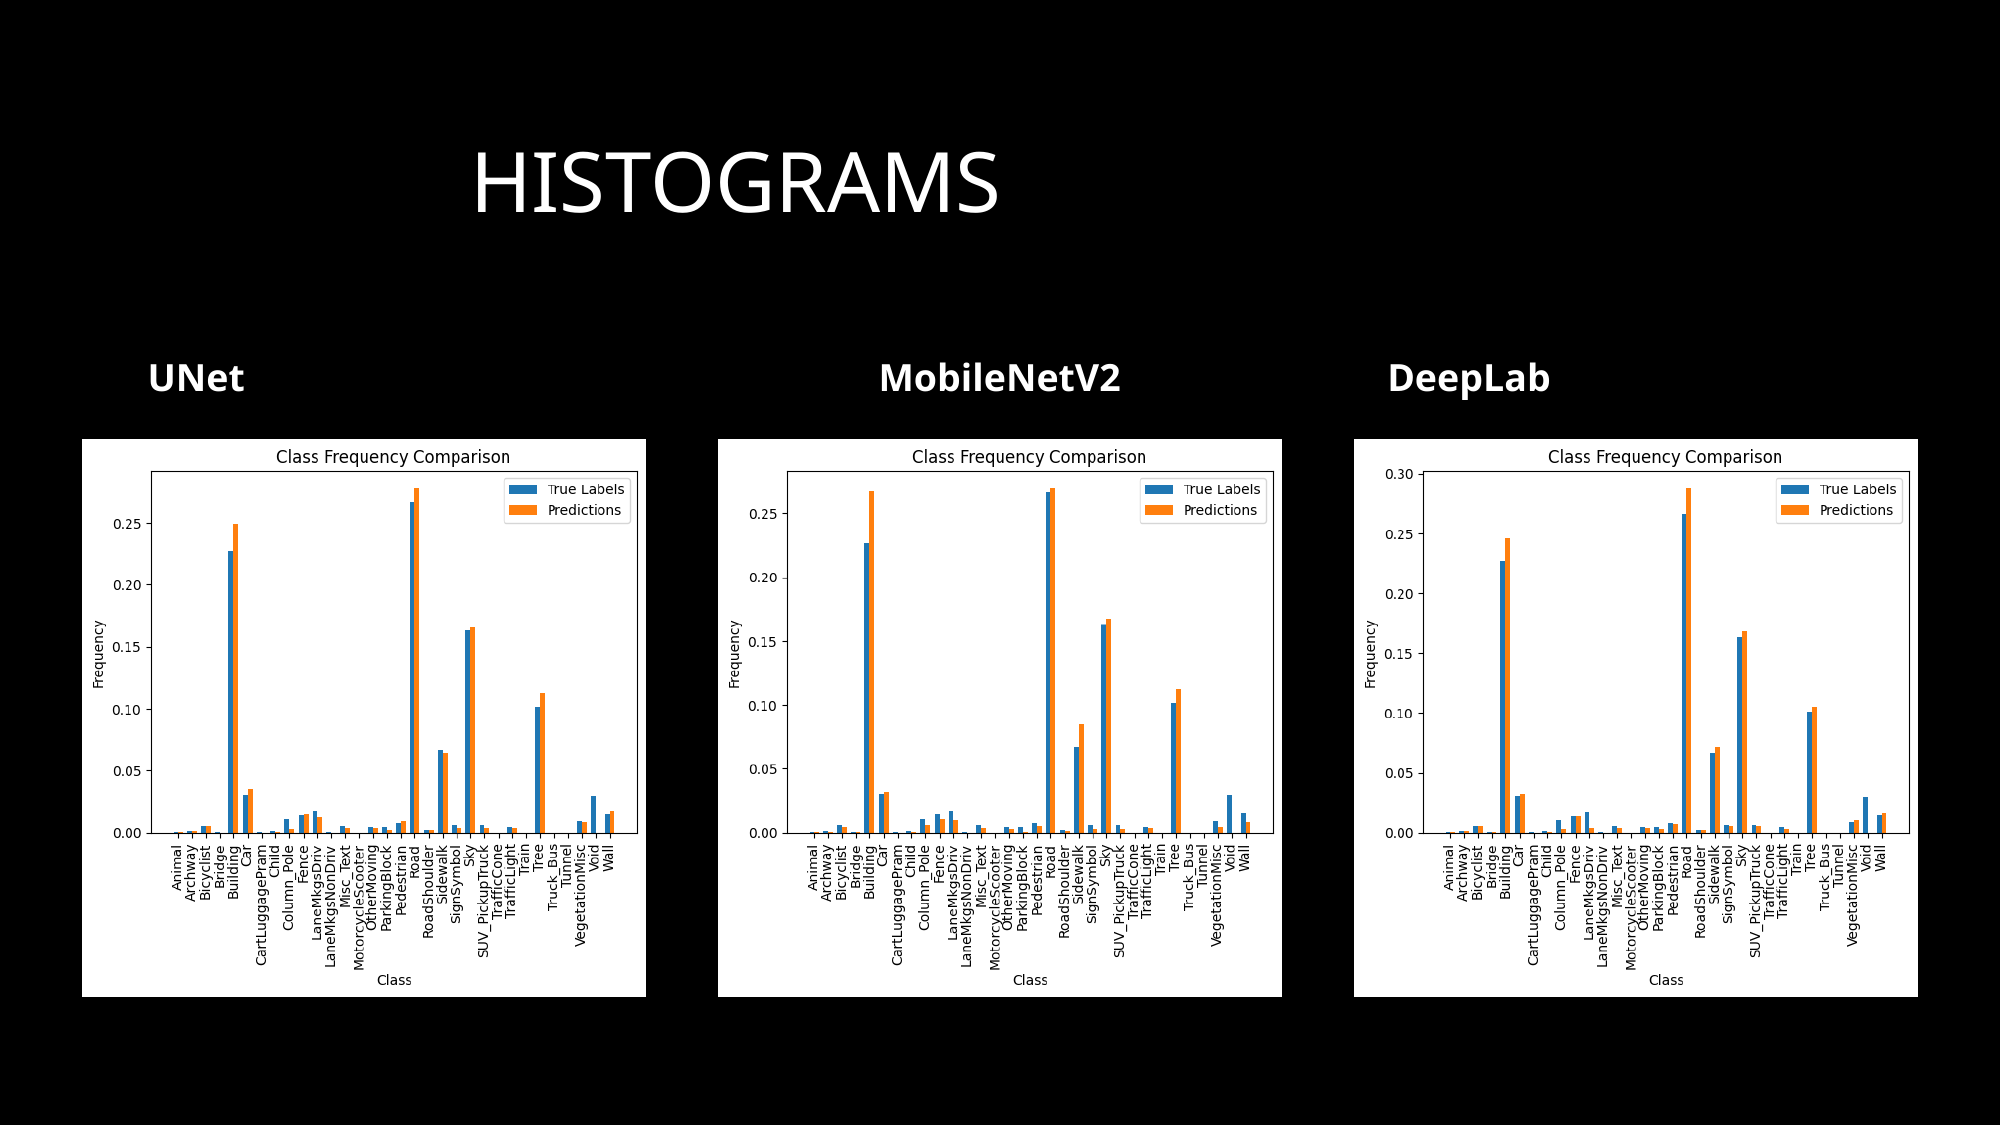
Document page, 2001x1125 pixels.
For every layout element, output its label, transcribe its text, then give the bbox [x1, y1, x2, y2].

text_box UNet [132, 346, 628, 407]
text_box MobileNetV2 [752, 346, 1248, 407]
picture [82, 439, 646, 997]
text_box DeepLab [1372, 346, 1868, 407]
picture [1354, 439, 1918, 997]
picture [718, 439, 1282, 997]
title Histograms [454, 79, 1868, 292]
